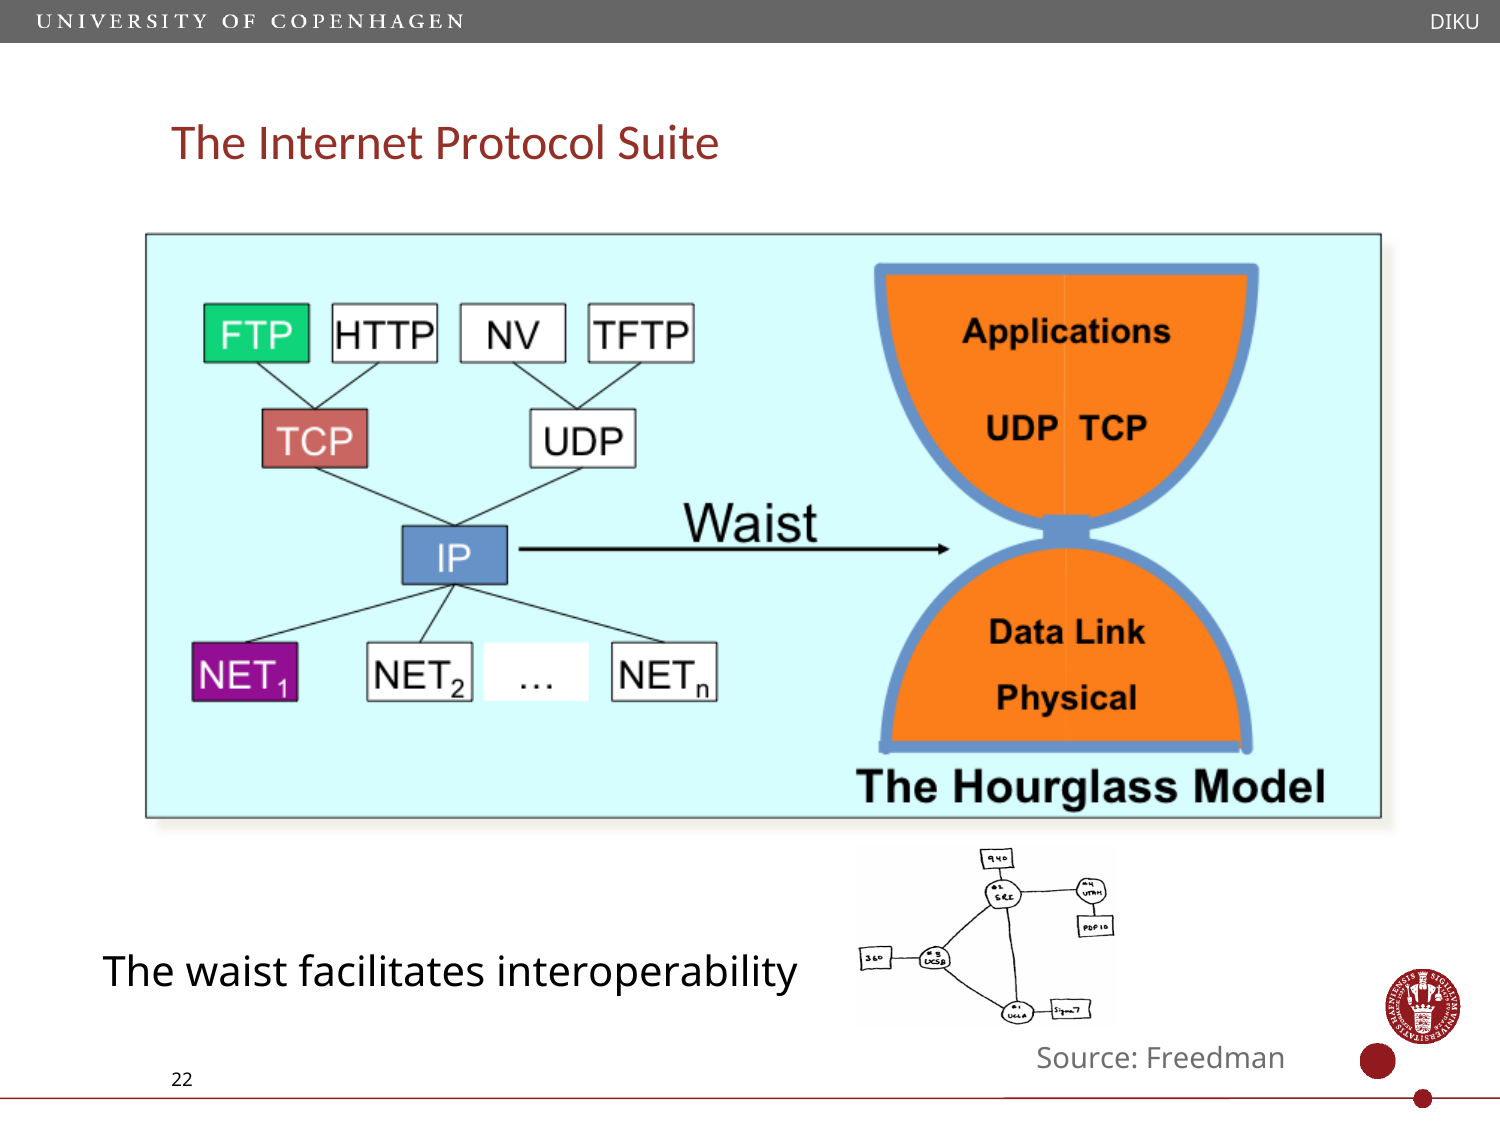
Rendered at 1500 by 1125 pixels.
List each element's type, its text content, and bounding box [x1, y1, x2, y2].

text_box The Internet Protocol Suite [171, 75, 1329, 171]
picture [0, 846, 1500, 1122]
text_box <number> [171, 1067, 522, 1092]
text_box DIKU [469, 0, 1495, 43]
picture [123, 219, 1400, 837]
text_box Source: Freedman [1021, 1031, 1341, 1083]
text_box The waist facilitates interoperability [87, 937, 856, 1003]
